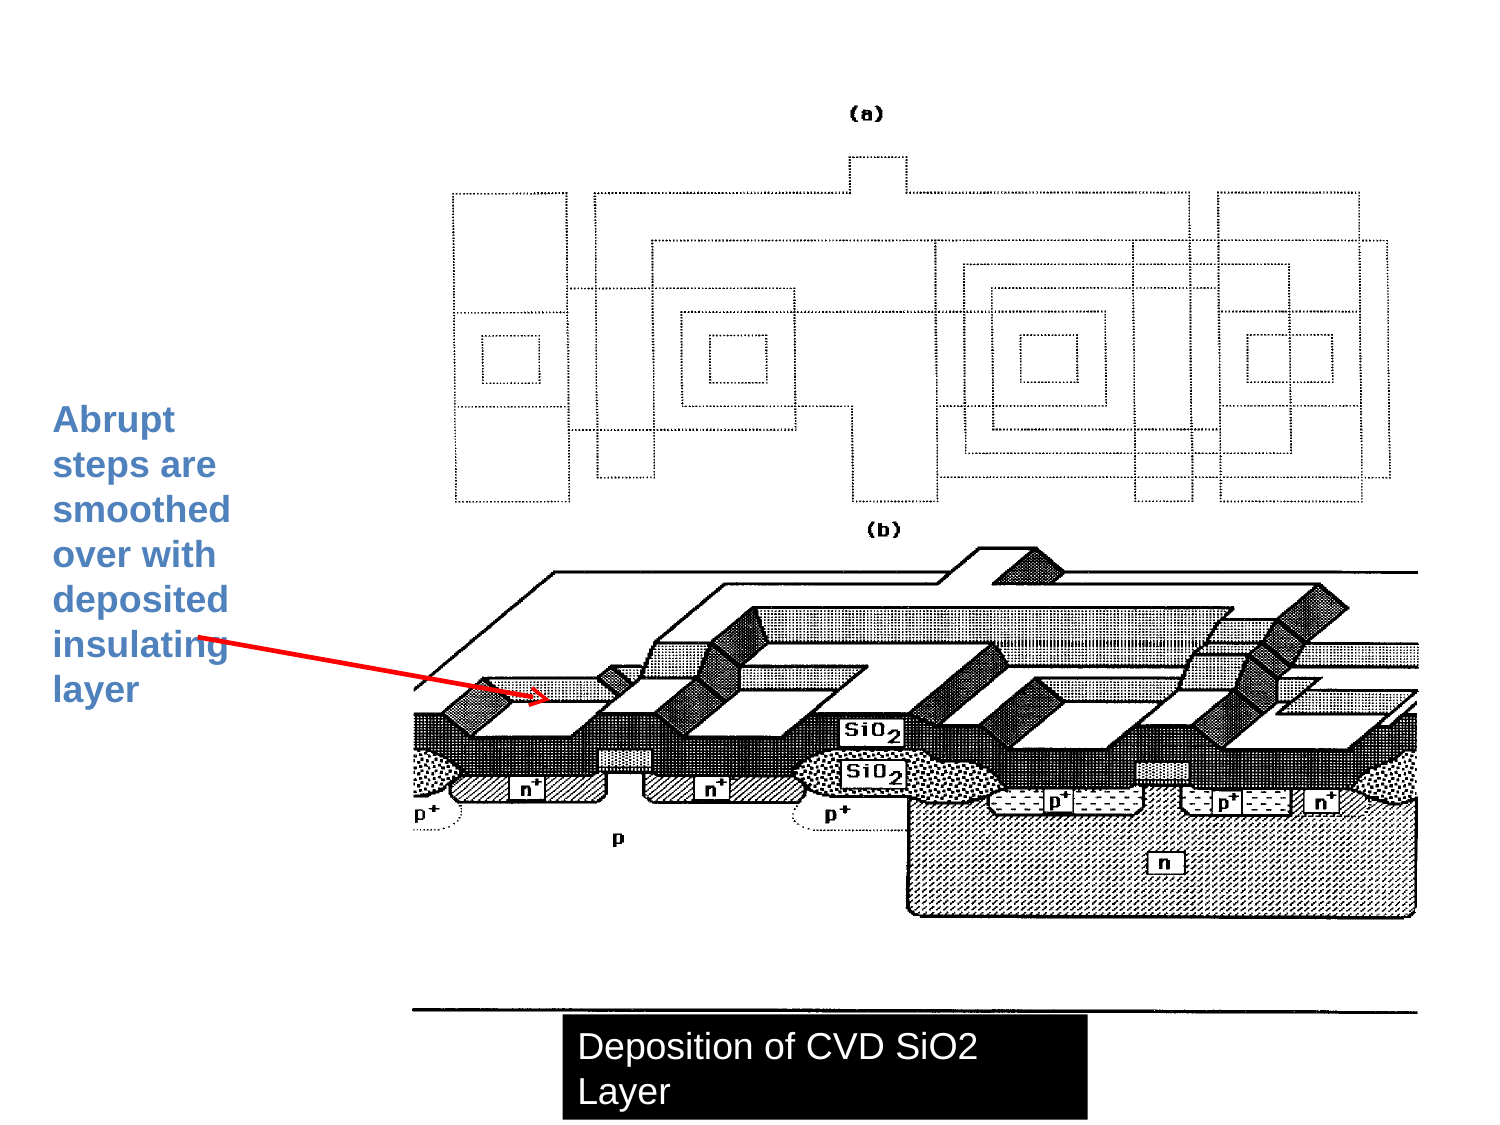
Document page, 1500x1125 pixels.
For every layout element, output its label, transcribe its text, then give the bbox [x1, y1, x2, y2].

text_box Deposition of CVD SiO2 Layer [562, 1014, 1088, 1120]
text_box Abrupt steps are smoothed over with deposited insulating layer [37, 387, 288, 718]
picture [387, 87, 1450, 1063]
